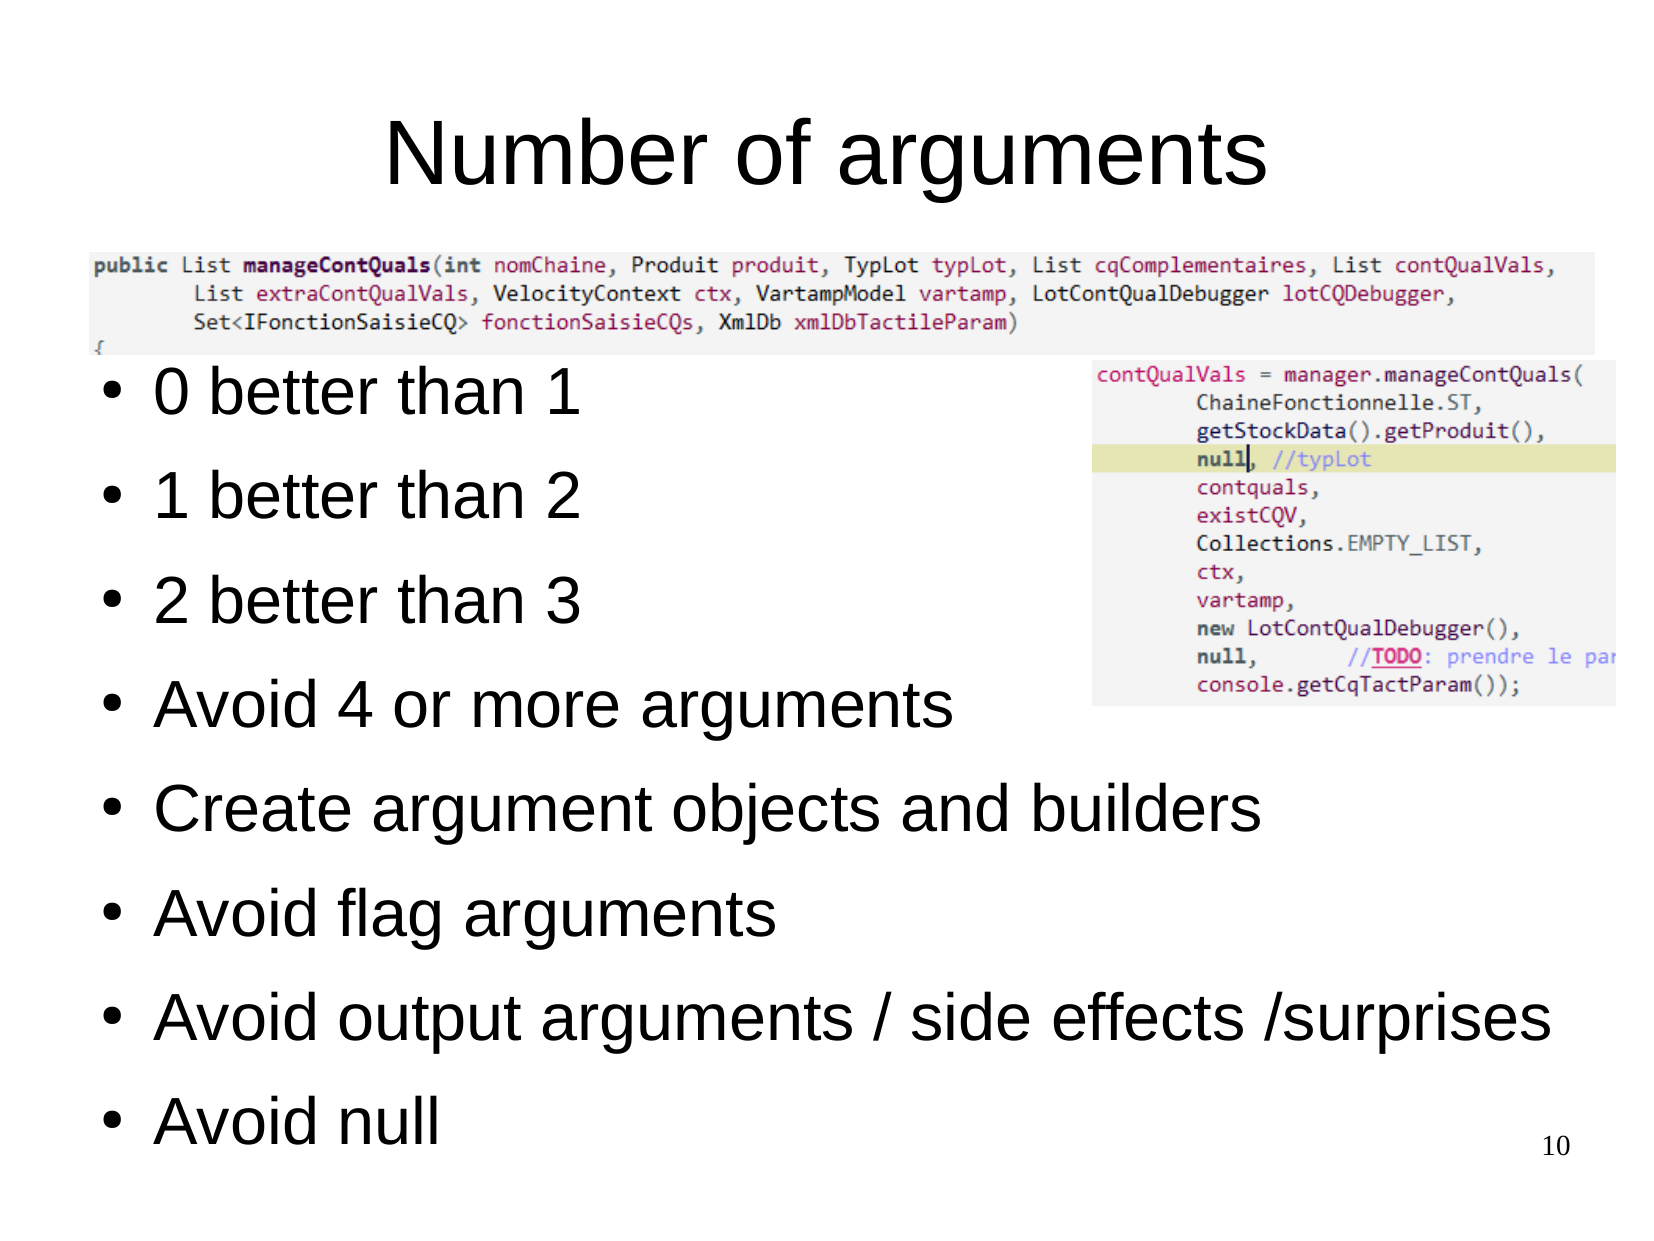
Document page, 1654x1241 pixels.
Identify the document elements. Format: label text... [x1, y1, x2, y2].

picture [1092, 360, 1616, 706]
title Number of arguments [82, 49, 1571, 257]
list 0 better than 1 1 better than 2 2 better than 3 Avoid 4 or more arguments Create argument objects and builders Avoid flag arguments Avoid output arguments / side effects /surprises Avoid null [82, 354, 1571, 1159]
picture [89, 252, 1595, 355]
